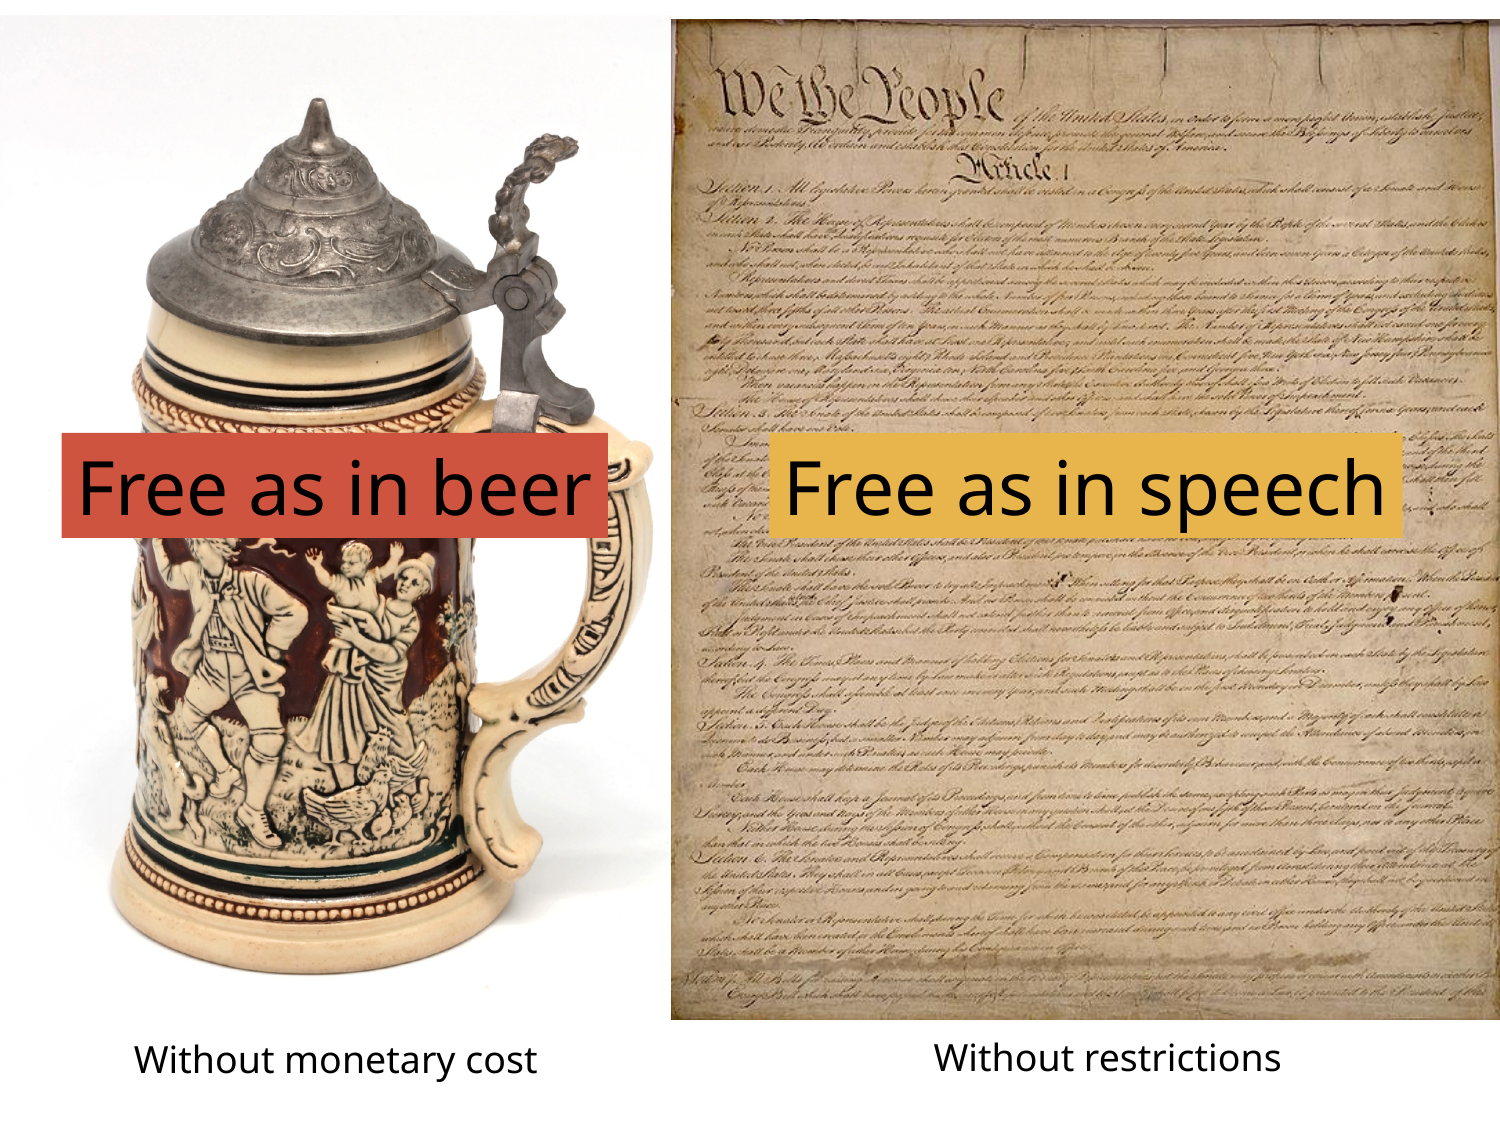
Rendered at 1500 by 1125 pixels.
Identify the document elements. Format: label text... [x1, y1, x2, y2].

text_box Without restrictions [918, 1026, 1298, 1087]
picture [0, 15, 1500, 1023]
text_box Free as in beer [61, 432, 608, 538]
text_box Without monetary cost [118, 1028, 553, 1089]
text_box Free as in speech [769, 432, 1403, 538]
